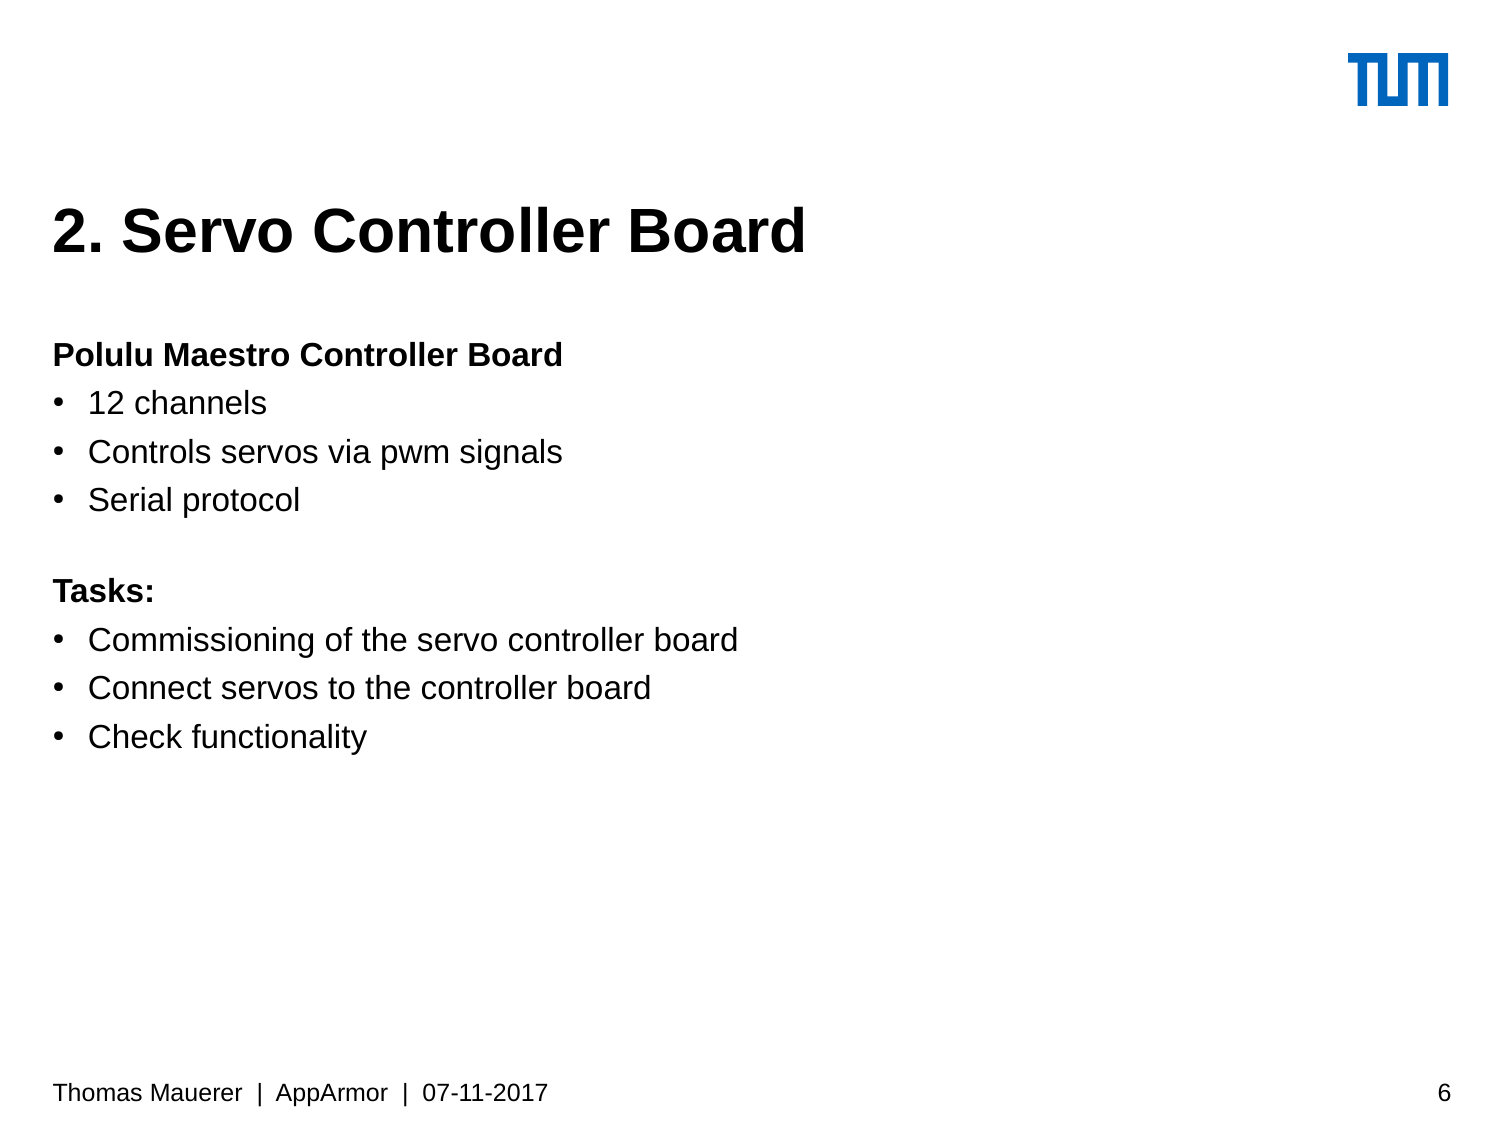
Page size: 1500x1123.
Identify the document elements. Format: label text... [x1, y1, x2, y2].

list Polulu Maestro Controller Board 12 channels Controls servos via pwm signals Serial protocol Tasks: Commissioning of the servo controller board Connect servos to the controller board Check functionality [52, 330, 1453, 750]
title 2. Servo Controller Board [52, 195, 1453, 266]
